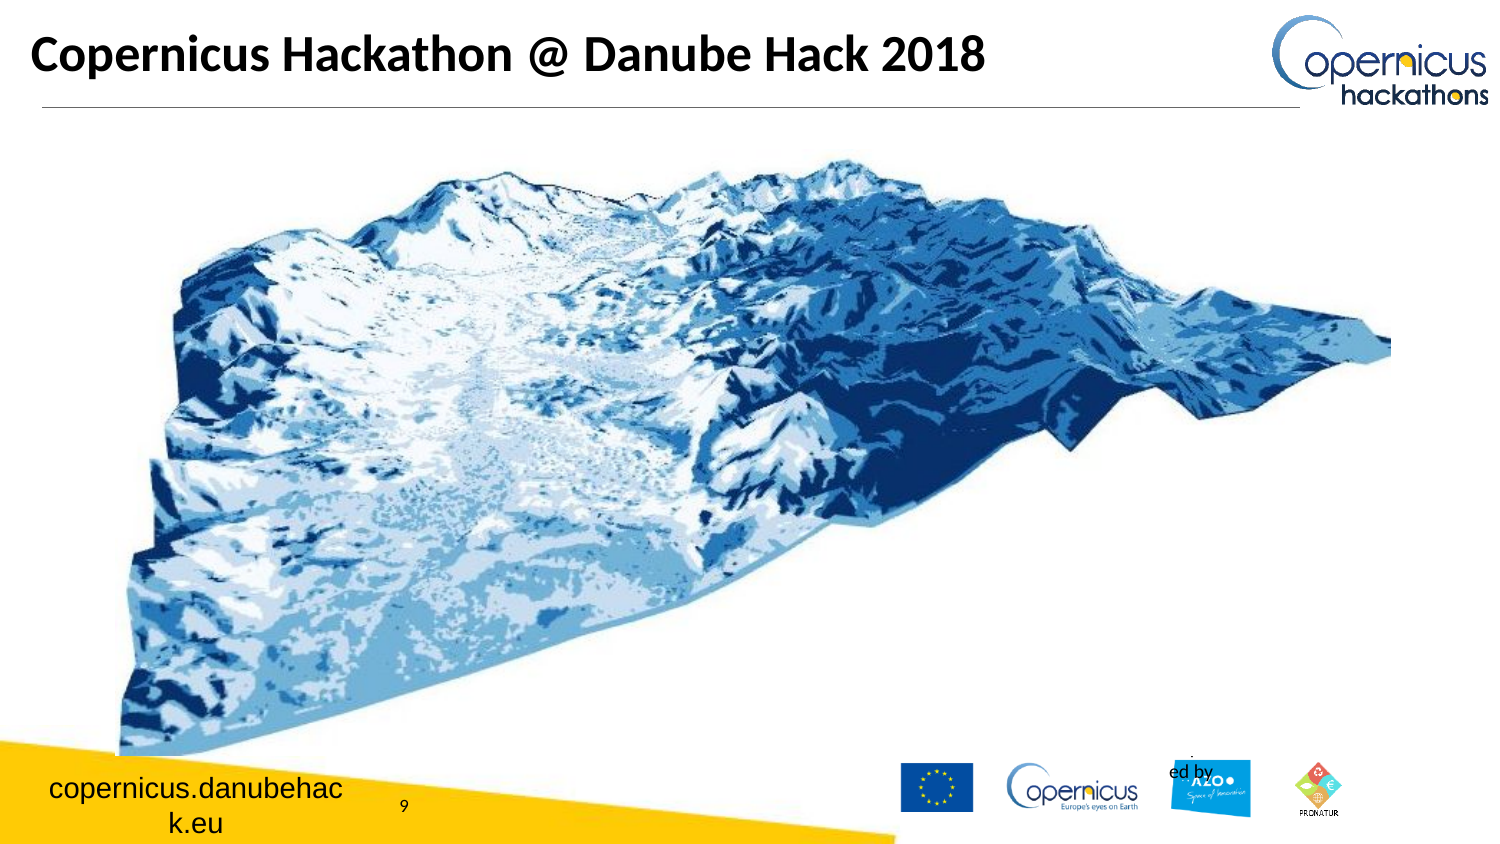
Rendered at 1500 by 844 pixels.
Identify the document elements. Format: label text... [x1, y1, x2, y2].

footer copernicus.danubehack.eu [28, 782, 365, 827]
title Copernicus Hackathon @ Danube Hack 2018 [15, 23, 1288, 86]
picture [0, 149, 1391, 844]
picture [1272, 15, 1489, 105]
slide_number <number> [384, 782, 722, 827]
